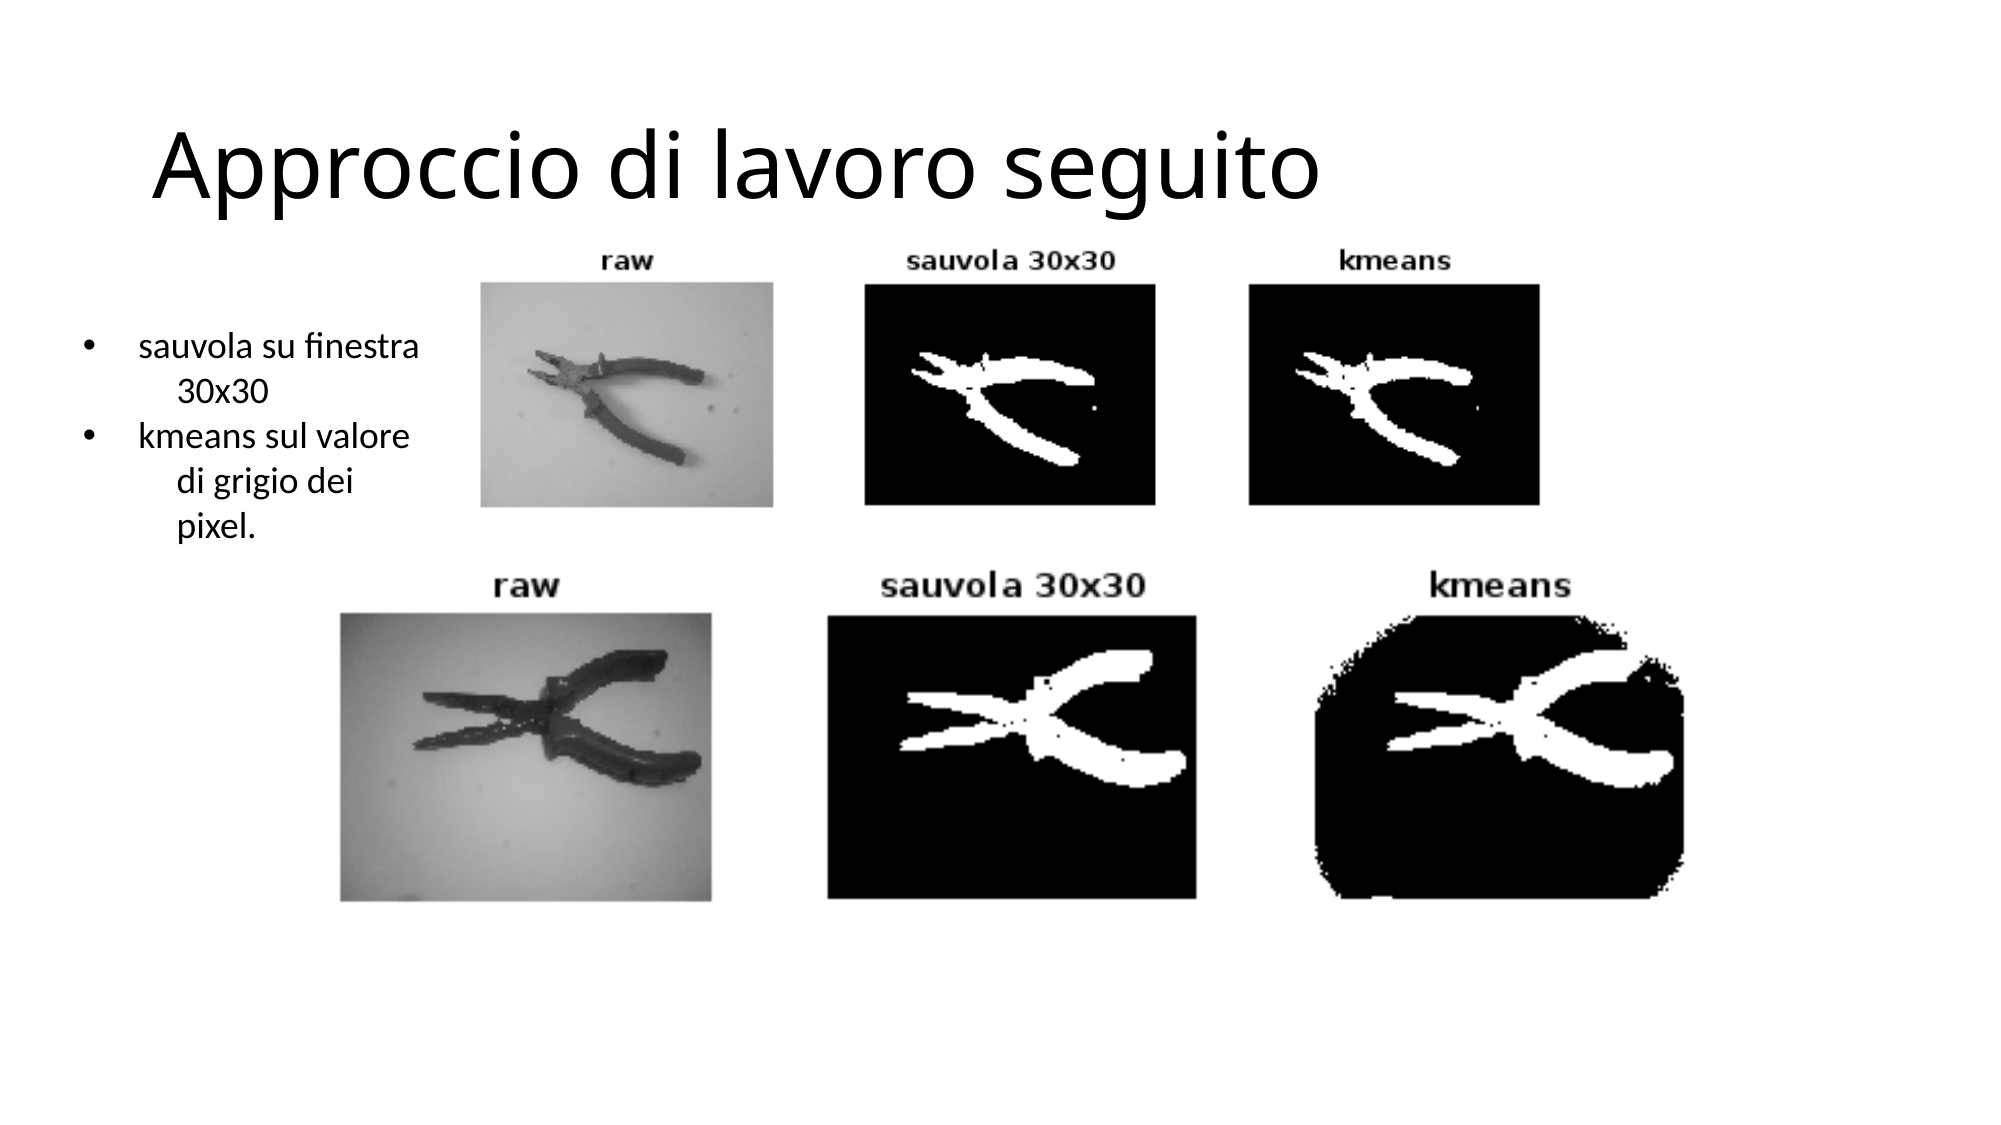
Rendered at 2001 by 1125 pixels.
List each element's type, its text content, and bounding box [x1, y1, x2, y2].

text_box sauvola su finestra 30x30 kmeans sul valore di grigio dei pixel. [67, 268, 449, 512]
title Approccio di lavoro seguito [137, 59, 1863, 278]
picture [256, 229, 1749, 950]
